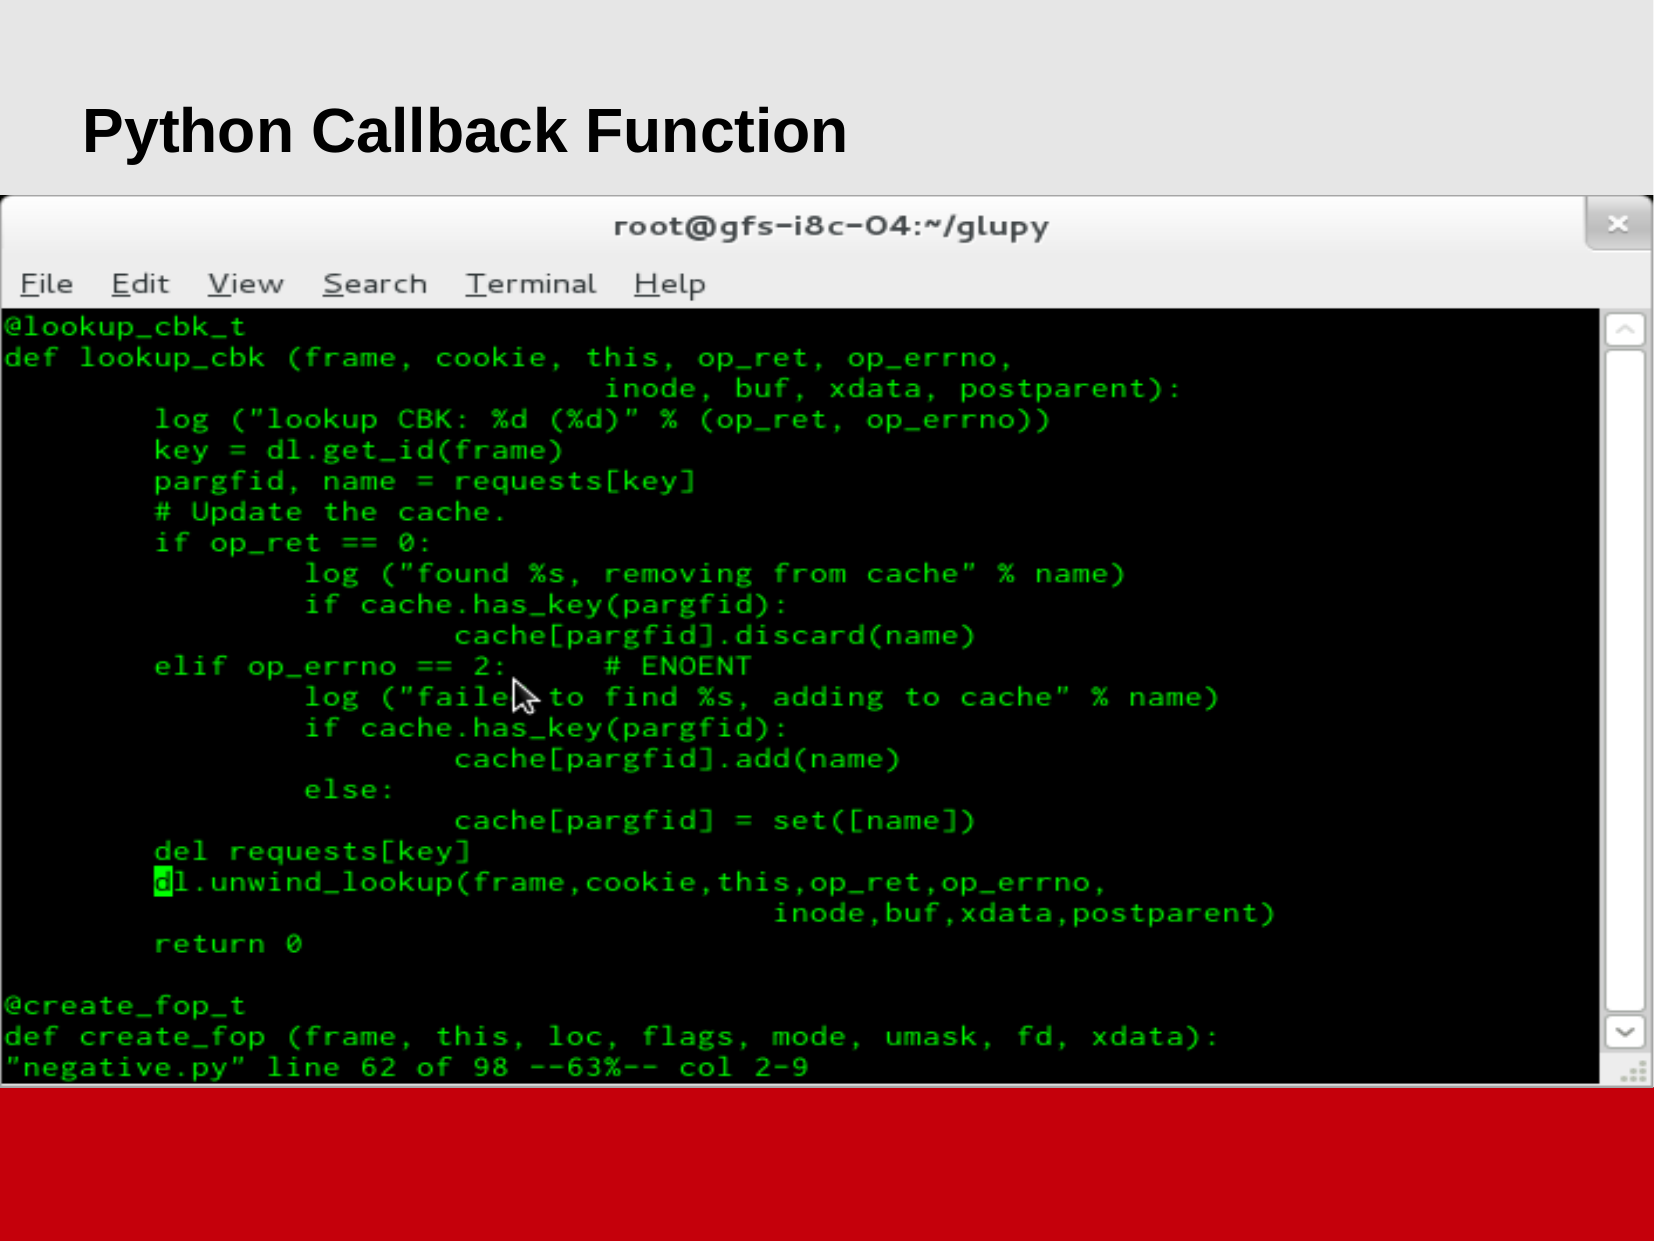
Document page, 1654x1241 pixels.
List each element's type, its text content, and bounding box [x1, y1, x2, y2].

picture [0, 195, 1654, 1088]
title Python Callback Function [82, 37, 1571, 195]
